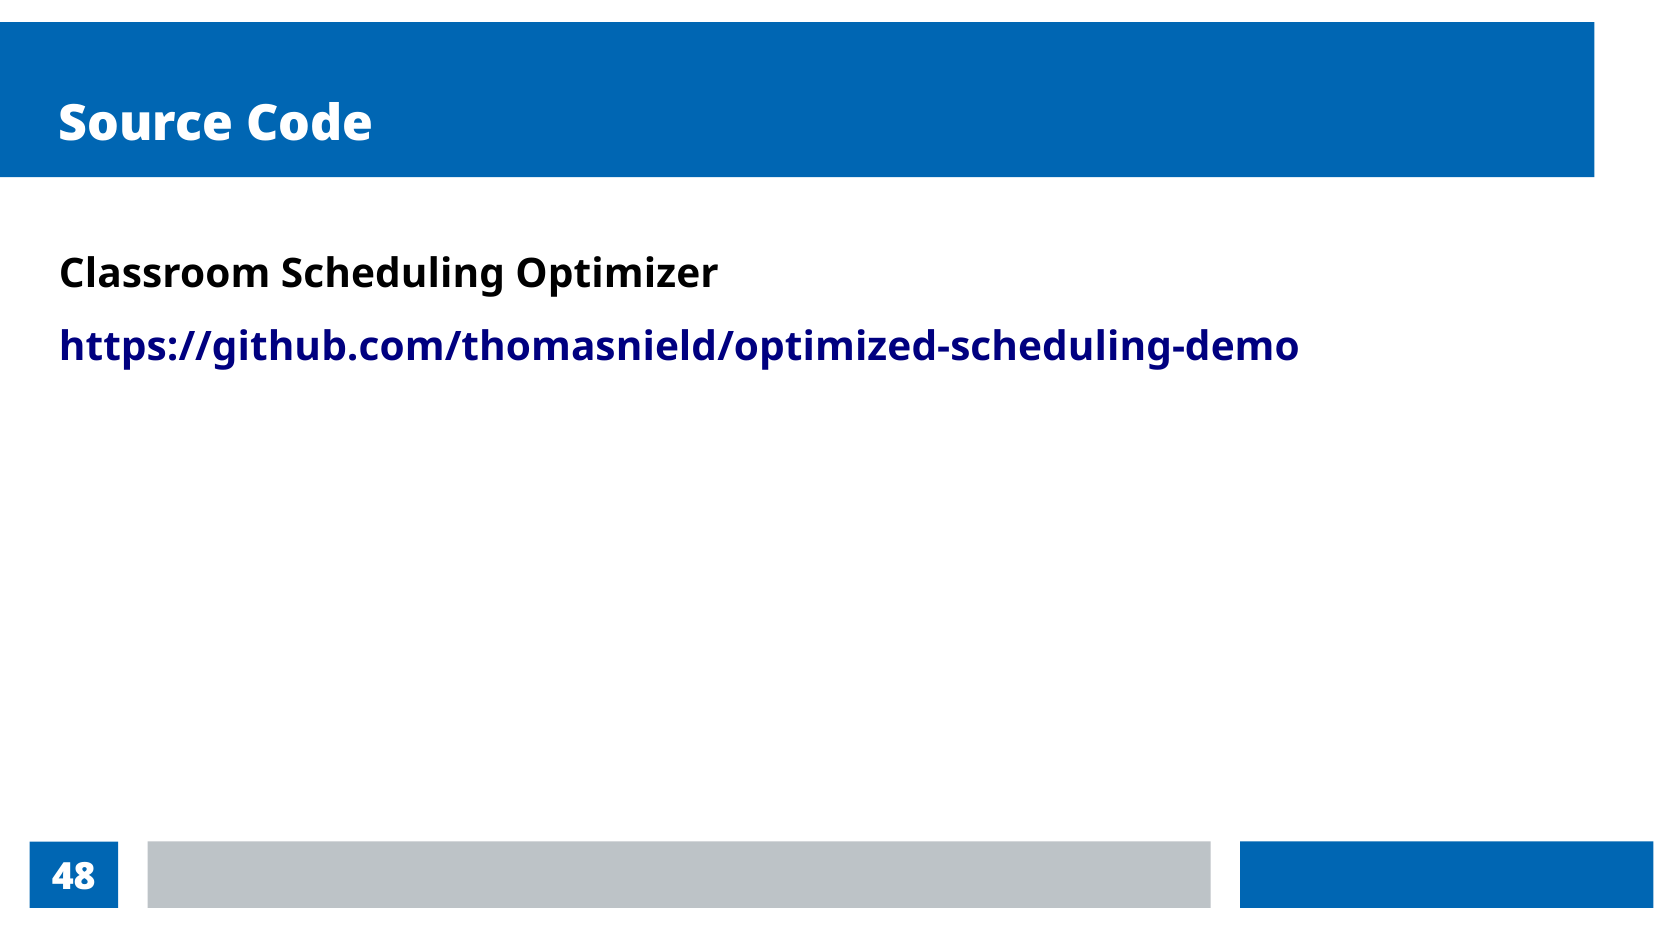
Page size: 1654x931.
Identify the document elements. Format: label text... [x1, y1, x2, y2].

title Source Code [59, 44, 1595, 156]
list Classroom Scheduling Optimizer https://github.com/thomasnield/optimized-scheduling-demo [59, 243, 1565, 820]
